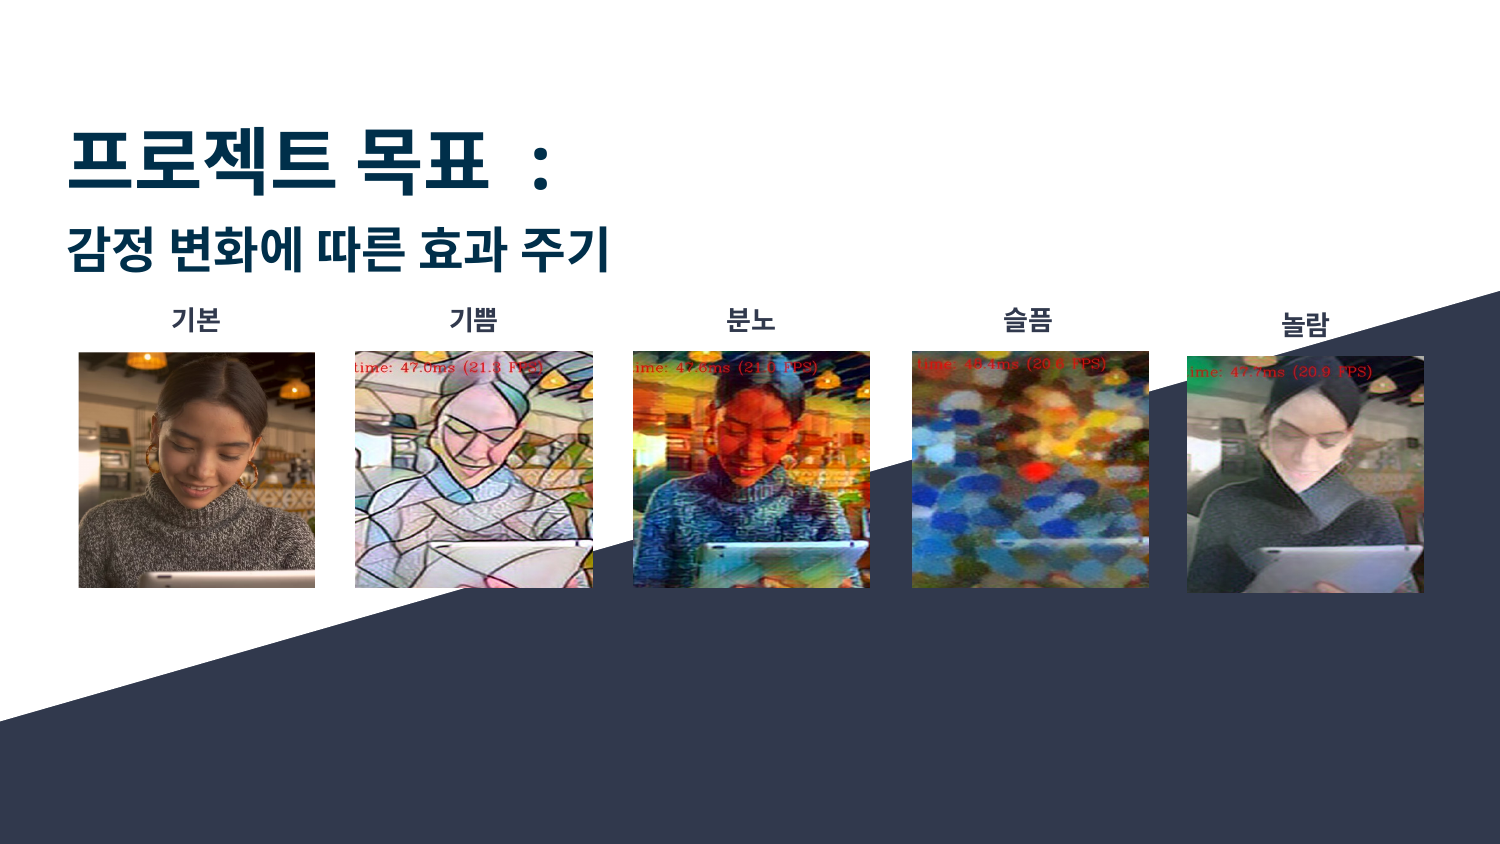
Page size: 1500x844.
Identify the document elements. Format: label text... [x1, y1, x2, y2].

text_box 슬픔 [910, 288, 1147, 351]
picture [355, 351, 593, 588]
text_box 기쁨 [355, 288, 592, 351]
title 프로젝트 목표 : 감정 변화에 따른 효과 주기 [51, 88, 1449, 299]
picture [912, 351, 1149, 588]
picture [633, 351, 870, 588]
text_box 분노 [633, 288, 870, 351]
text_box 기본 [78, 288, 315, 351]
picture [78, 351, 315, 588]
picture [1187, 356, 1424, 593]
text_box 놀람 [1187, 293, 1424, 356]
